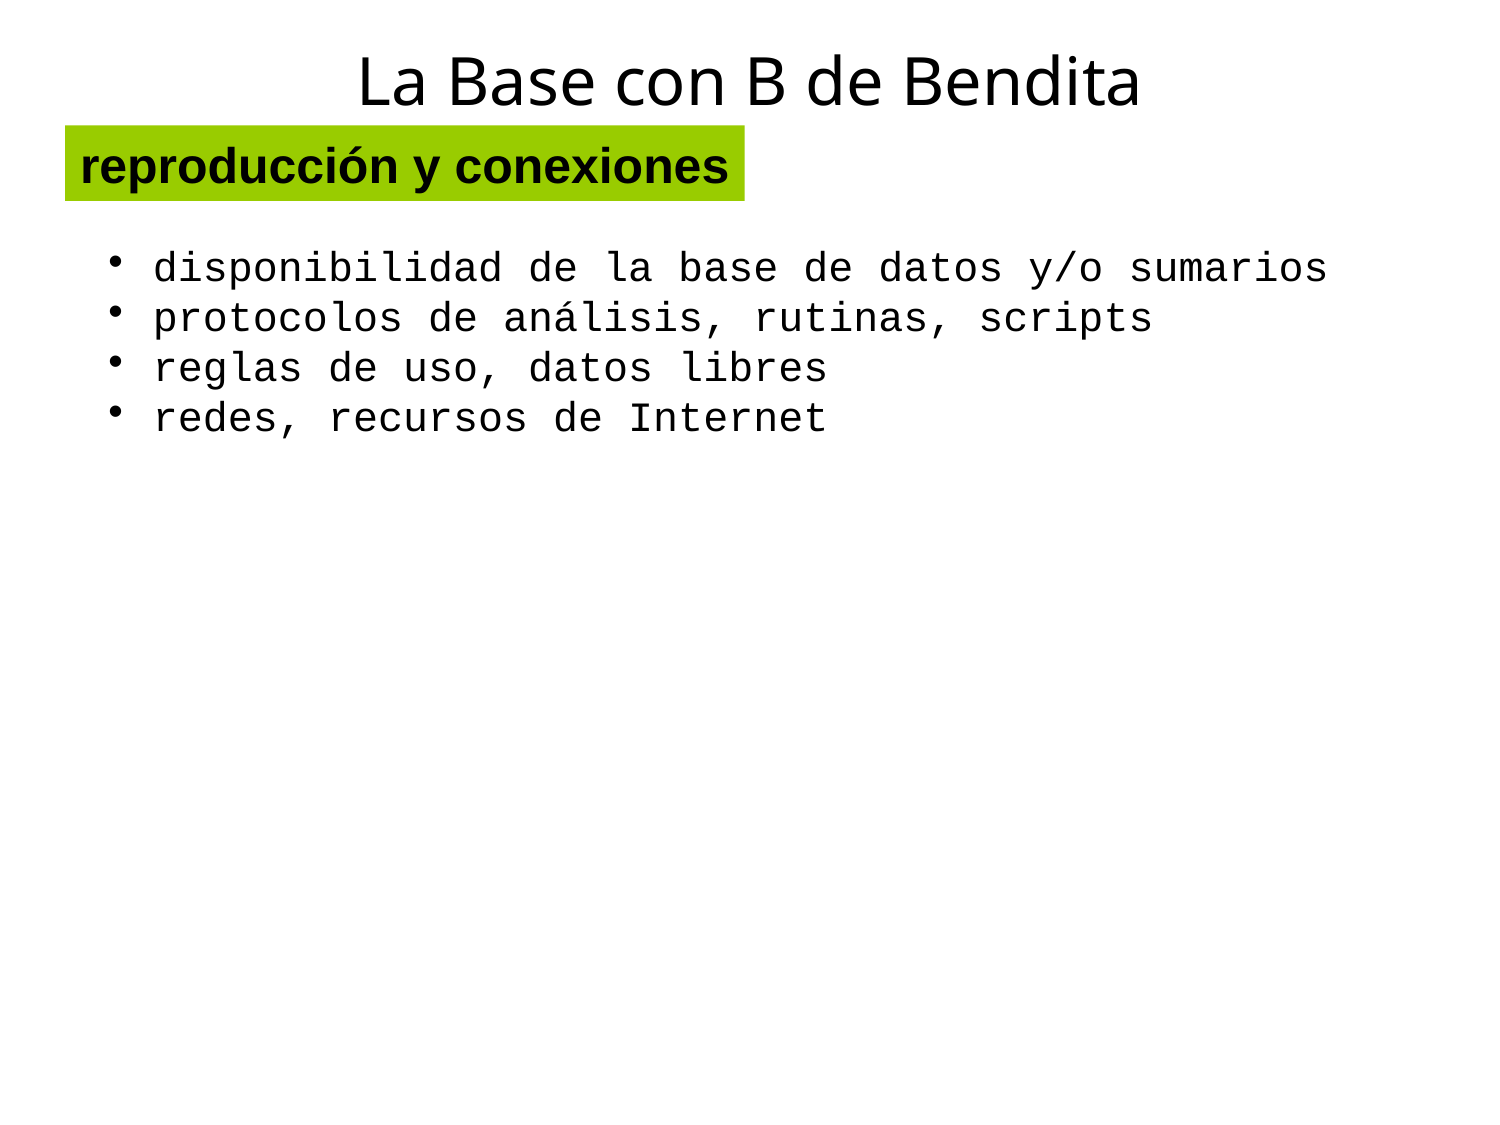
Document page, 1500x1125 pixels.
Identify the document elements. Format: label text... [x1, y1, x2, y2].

text_box reproducción y conexiones [65, 125, 745, 201]
text_box disponibilidad de la base de datos y/o sumarios protocolos de análisis, rutinas, scripts reglas de uso, datos libres redes, recursos de Internet [88, 231, 1412, 448]
text_box La Base con B de Bendita [341, 30, 1160, 127]
